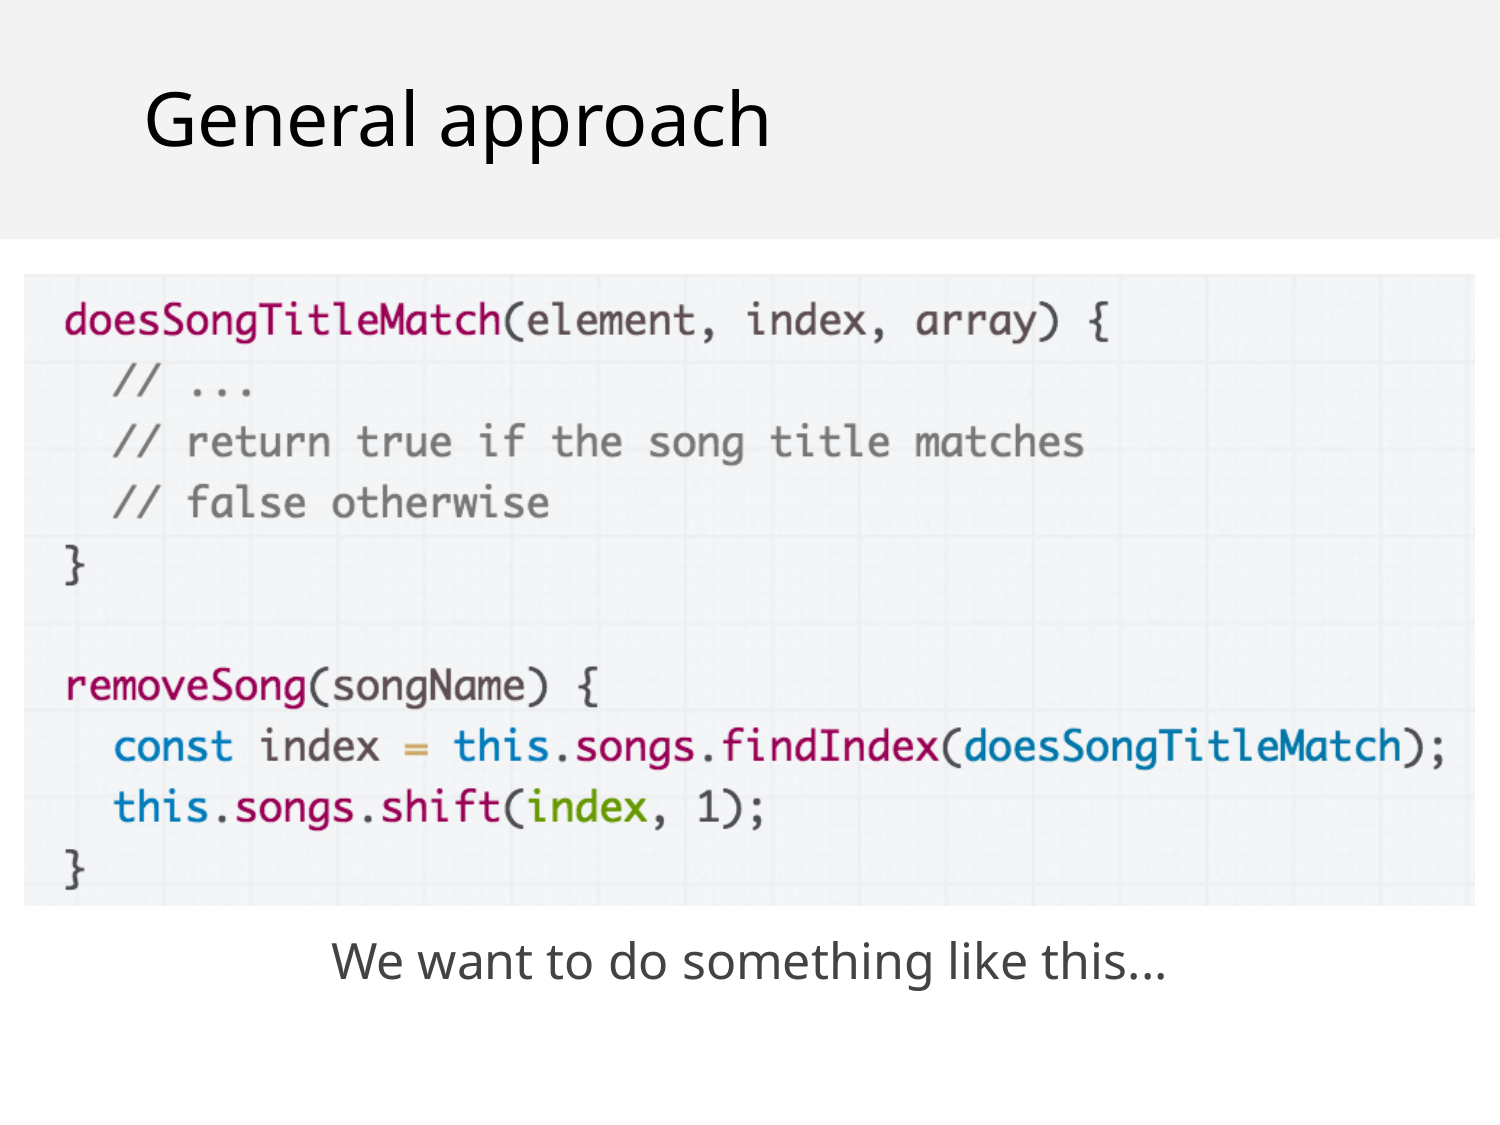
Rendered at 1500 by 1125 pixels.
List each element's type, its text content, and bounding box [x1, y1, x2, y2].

list We want to do something like this... [122, 906, 1378, 1013]
title General approach [128, 56, 1372, 183]
picture [24, 274, 1475, 906]
